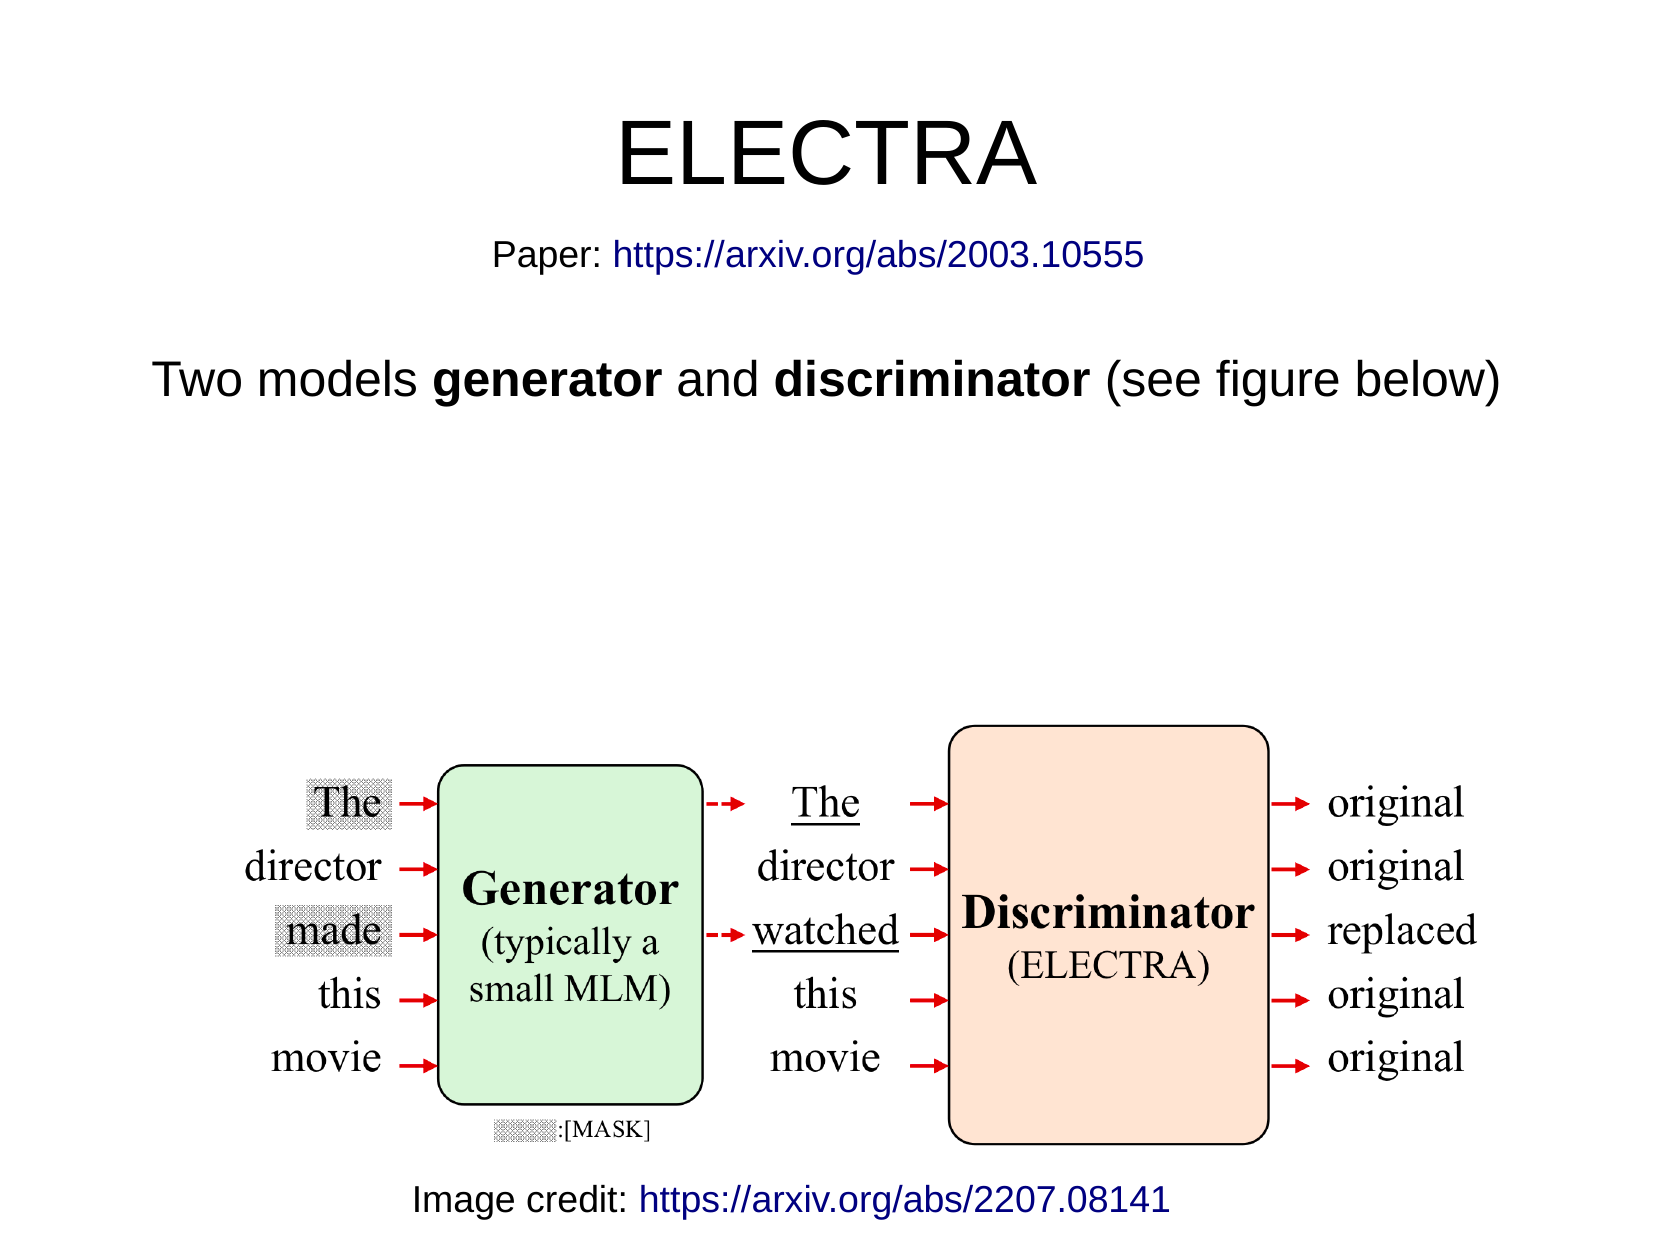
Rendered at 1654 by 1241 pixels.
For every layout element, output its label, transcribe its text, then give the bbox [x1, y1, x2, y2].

text_box Paper: https://arxiv.org/abs/2003.10555 [433, 225, 1214, 325]
title ELECTRA [82, 49, 1571, 257]
picture [222, 713, 1493, 1160]
text_box Image credit: https://arxiv.org/abs/2207.08141 [397, 1170, 1546, 1241]
subtitle Two models generator and discriminator (see figure below) [82, 290, 1571, 691]
